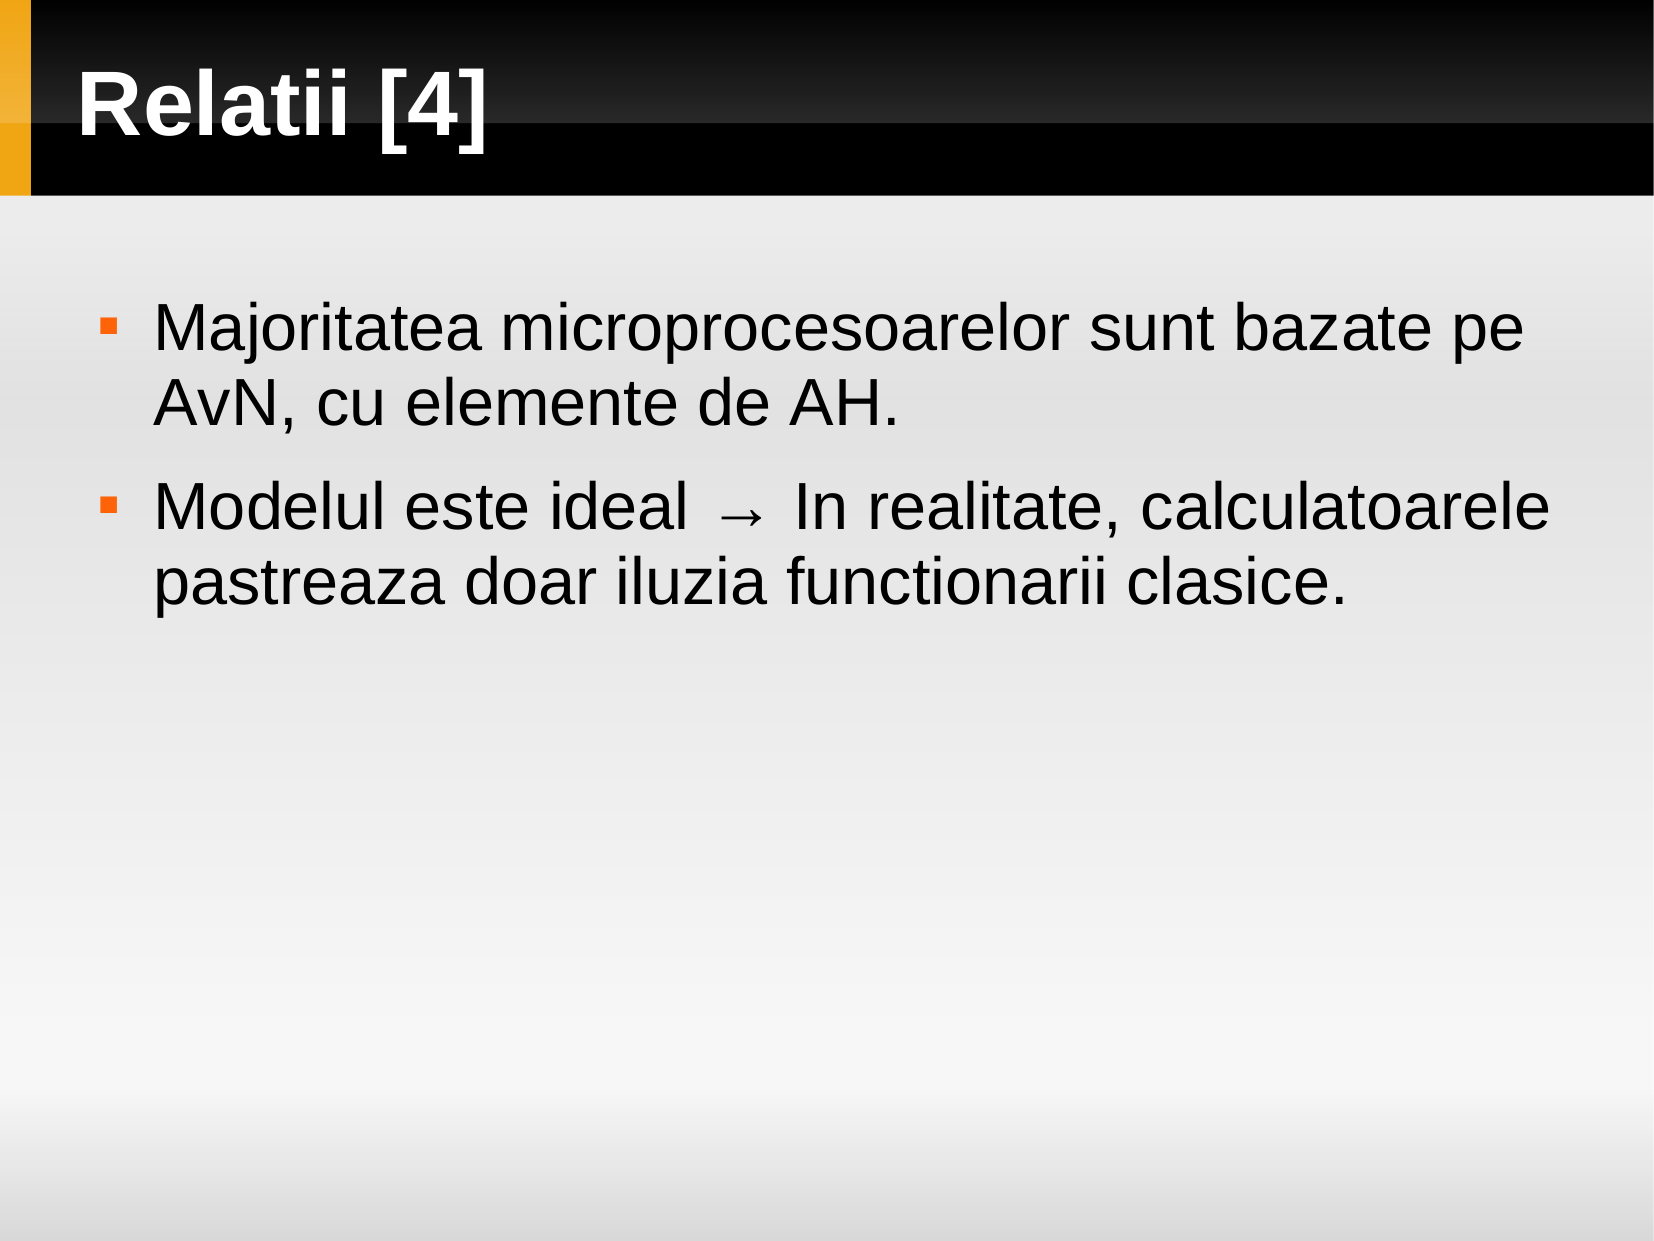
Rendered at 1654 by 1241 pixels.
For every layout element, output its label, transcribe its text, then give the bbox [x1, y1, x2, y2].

list Majoritatea microprocesoarelor sunt bazate pe AvN, cu elemente de AH. Modelul este ideal → In realitate, calculatoarele pastreaza doar iluzia functionarii clasice. [82, 290, 1571, 1094]
picture [0, 0, 1654, 1241]
title Relatii [4] [76, 7, 1565, 200]
